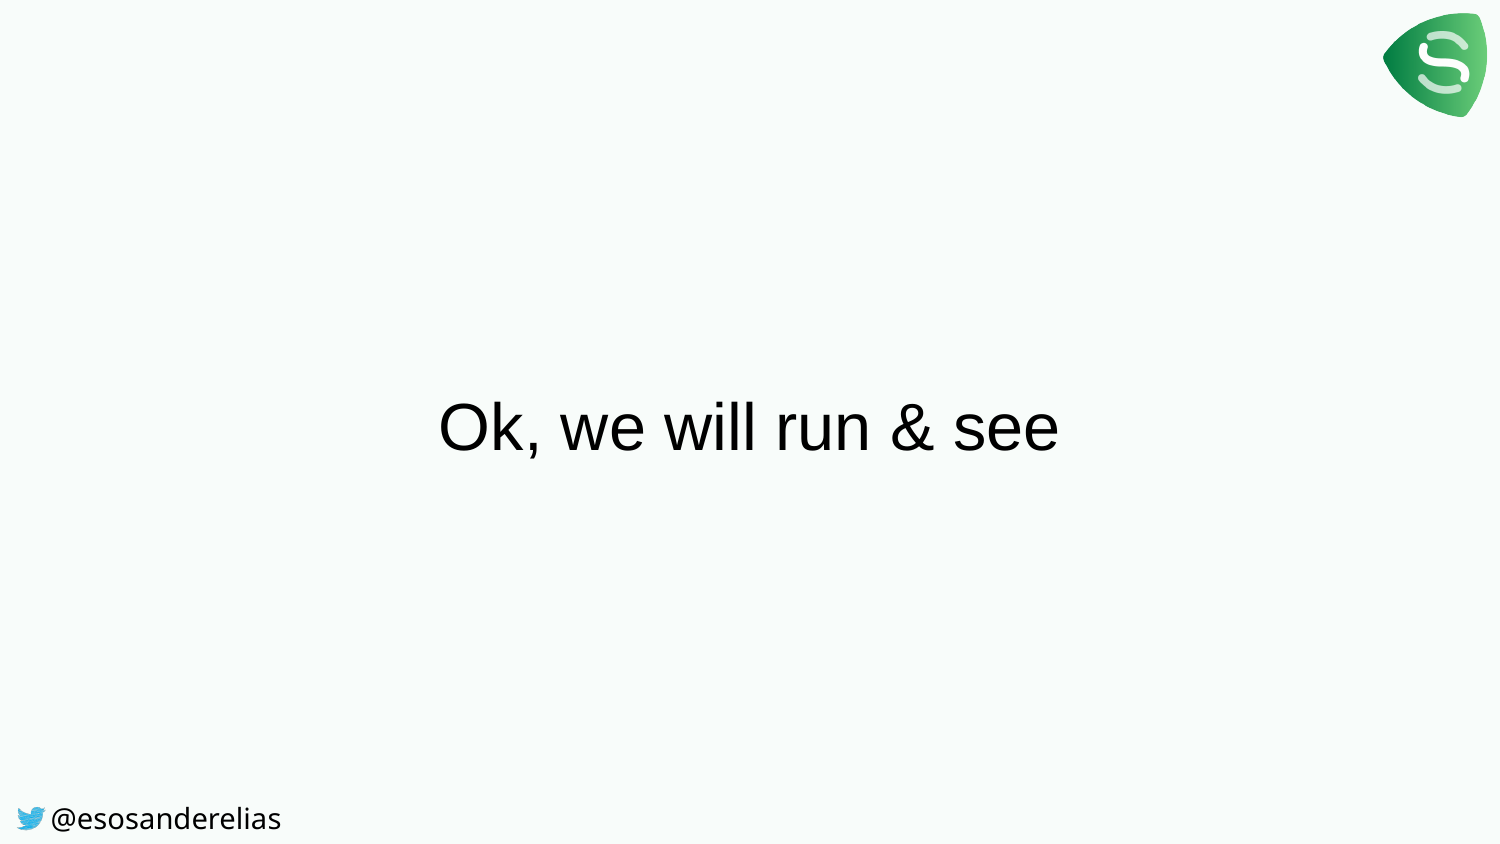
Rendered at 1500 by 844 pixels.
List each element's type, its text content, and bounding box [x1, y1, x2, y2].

picture [2, 790, 60, 844]
picture [1376, 6, 1494, 124]
subtitle Ok, we will run & see [51, 210, 1449, 646]
